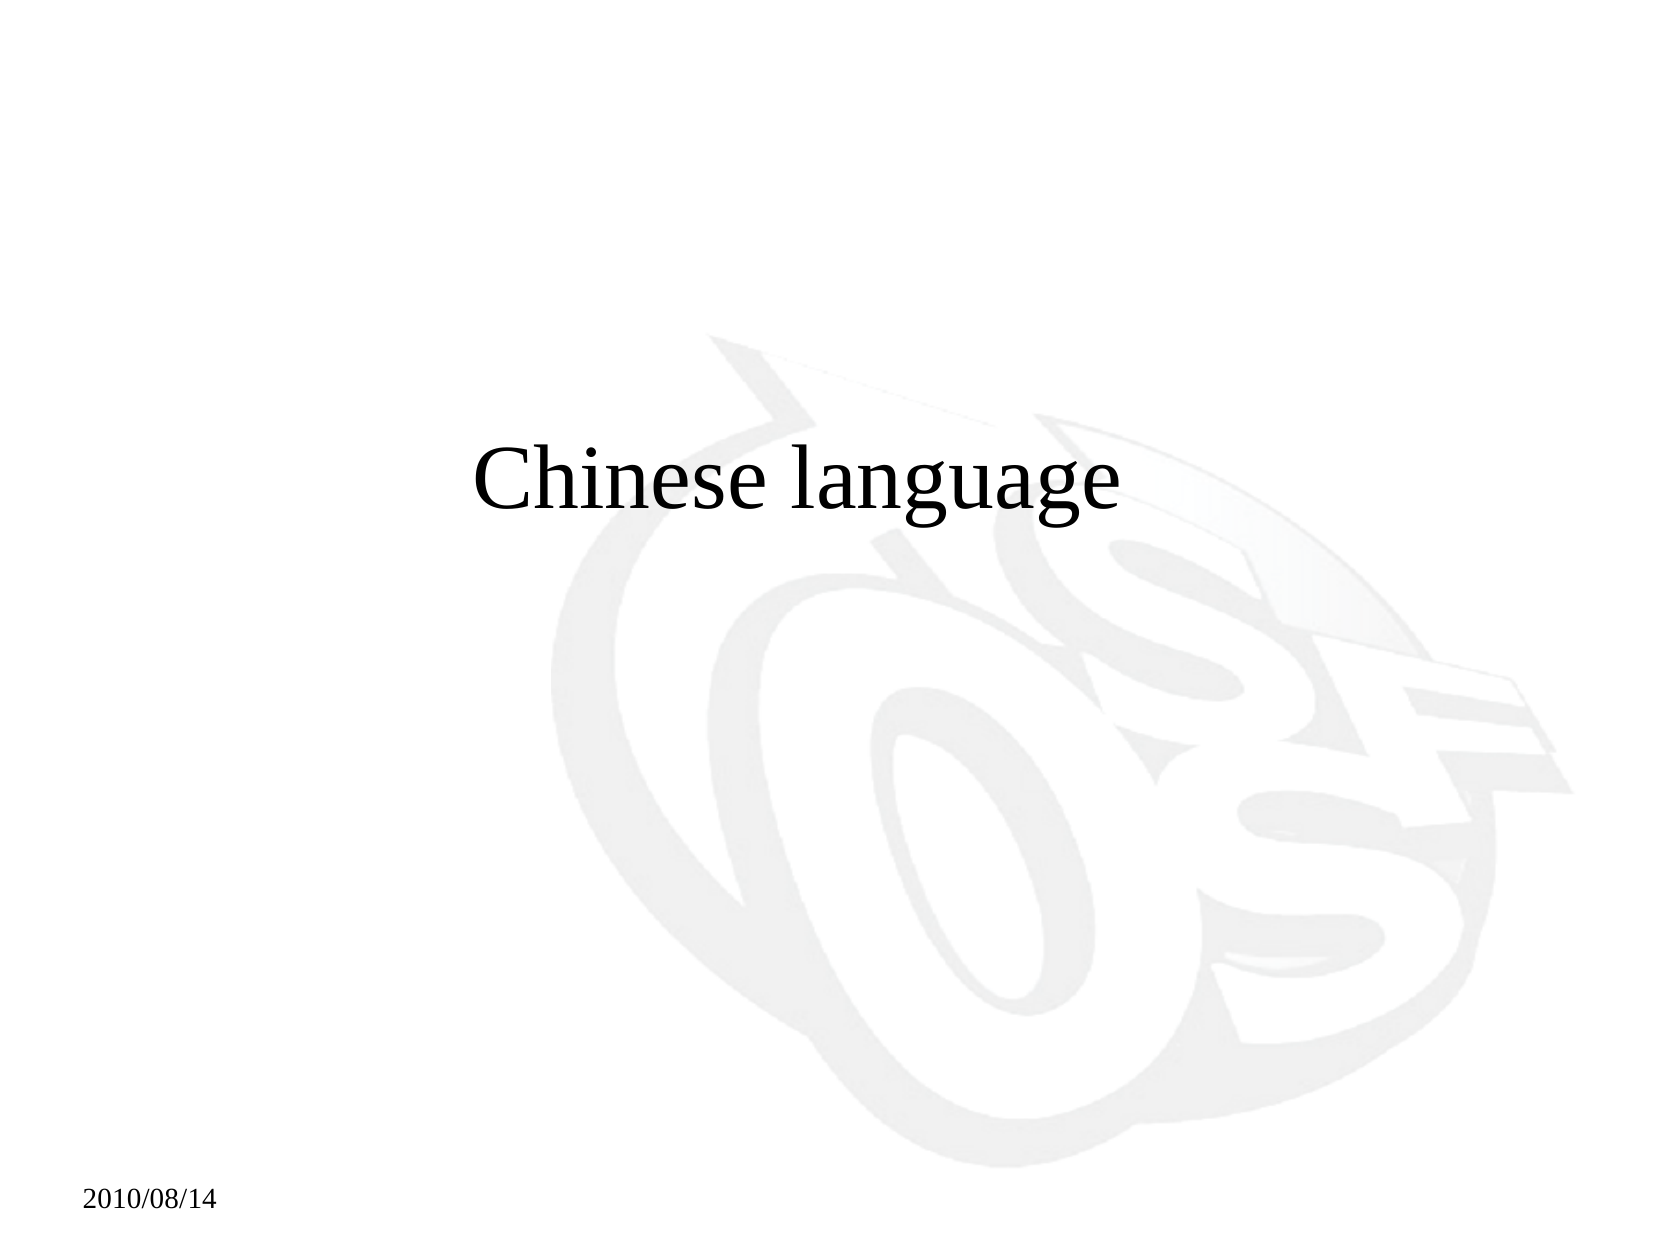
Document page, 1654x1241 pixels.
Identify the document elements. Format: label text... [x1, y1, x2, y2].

title Chinese language [472, 312, 1418, 591]
picture [551, 331, 1577, 1170]
